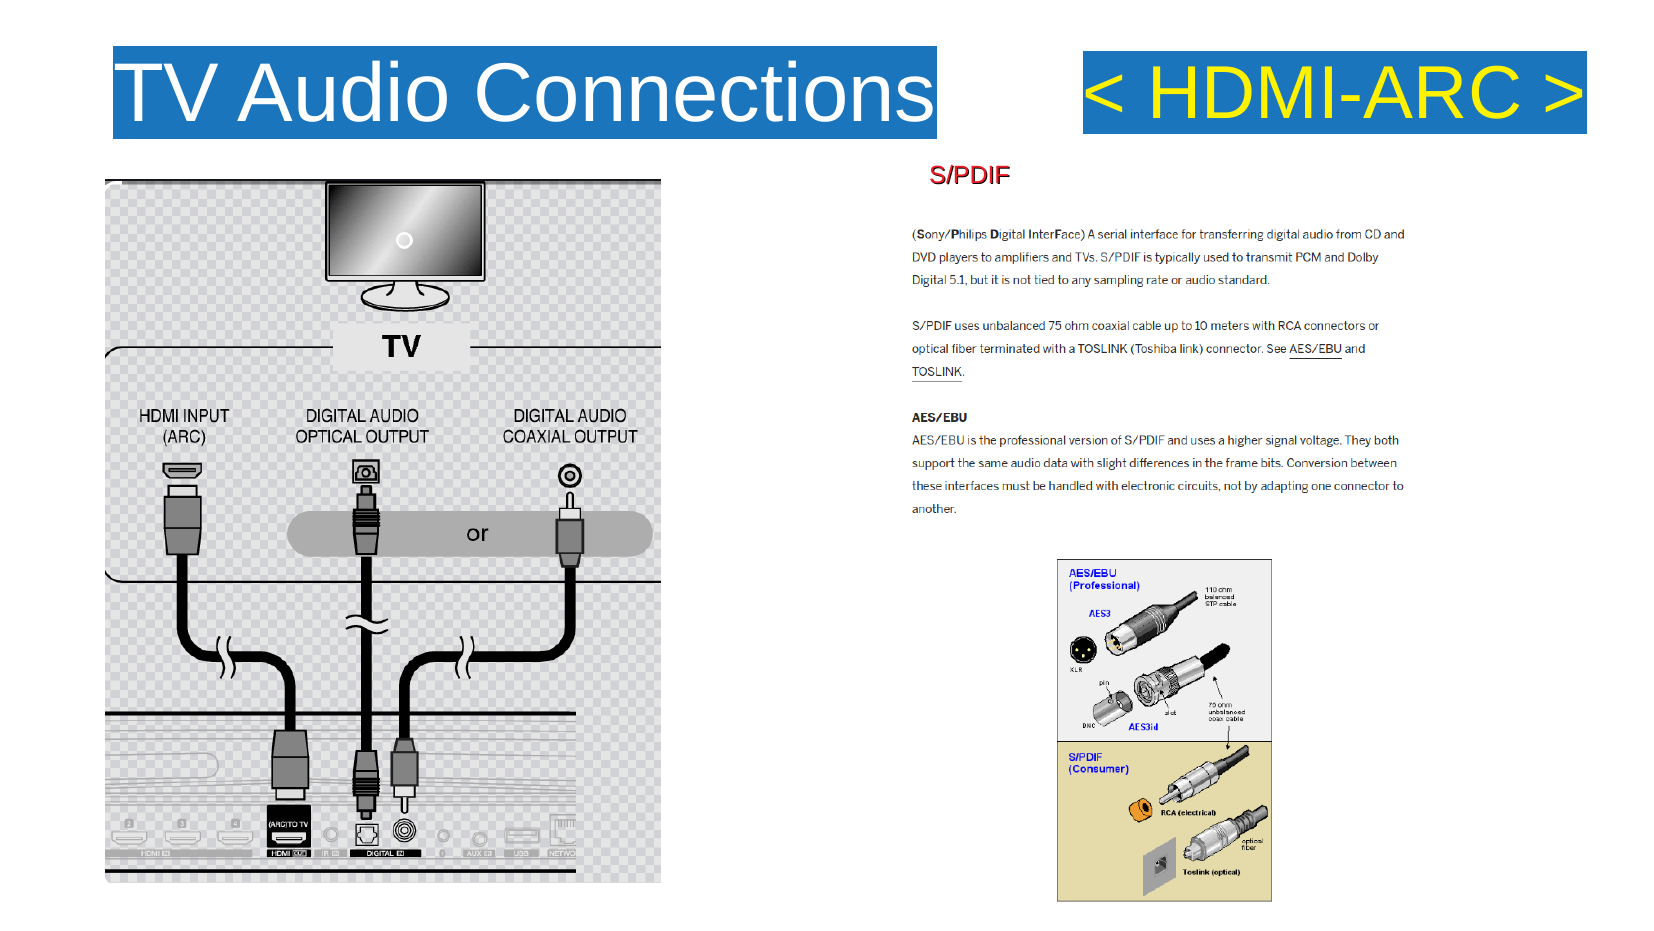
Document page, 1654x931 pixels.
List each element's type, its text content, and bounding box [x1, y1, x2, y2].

text_box S/PDIF [914, 153, 1025, 197]
title < HDMI-ARC > [1035, 8, 1636, 177]
picture [870, 194, 1441, 914]
picture [105, 179, 661, 883]
title TV Audio Connections [15, 15, 1035, 171]
